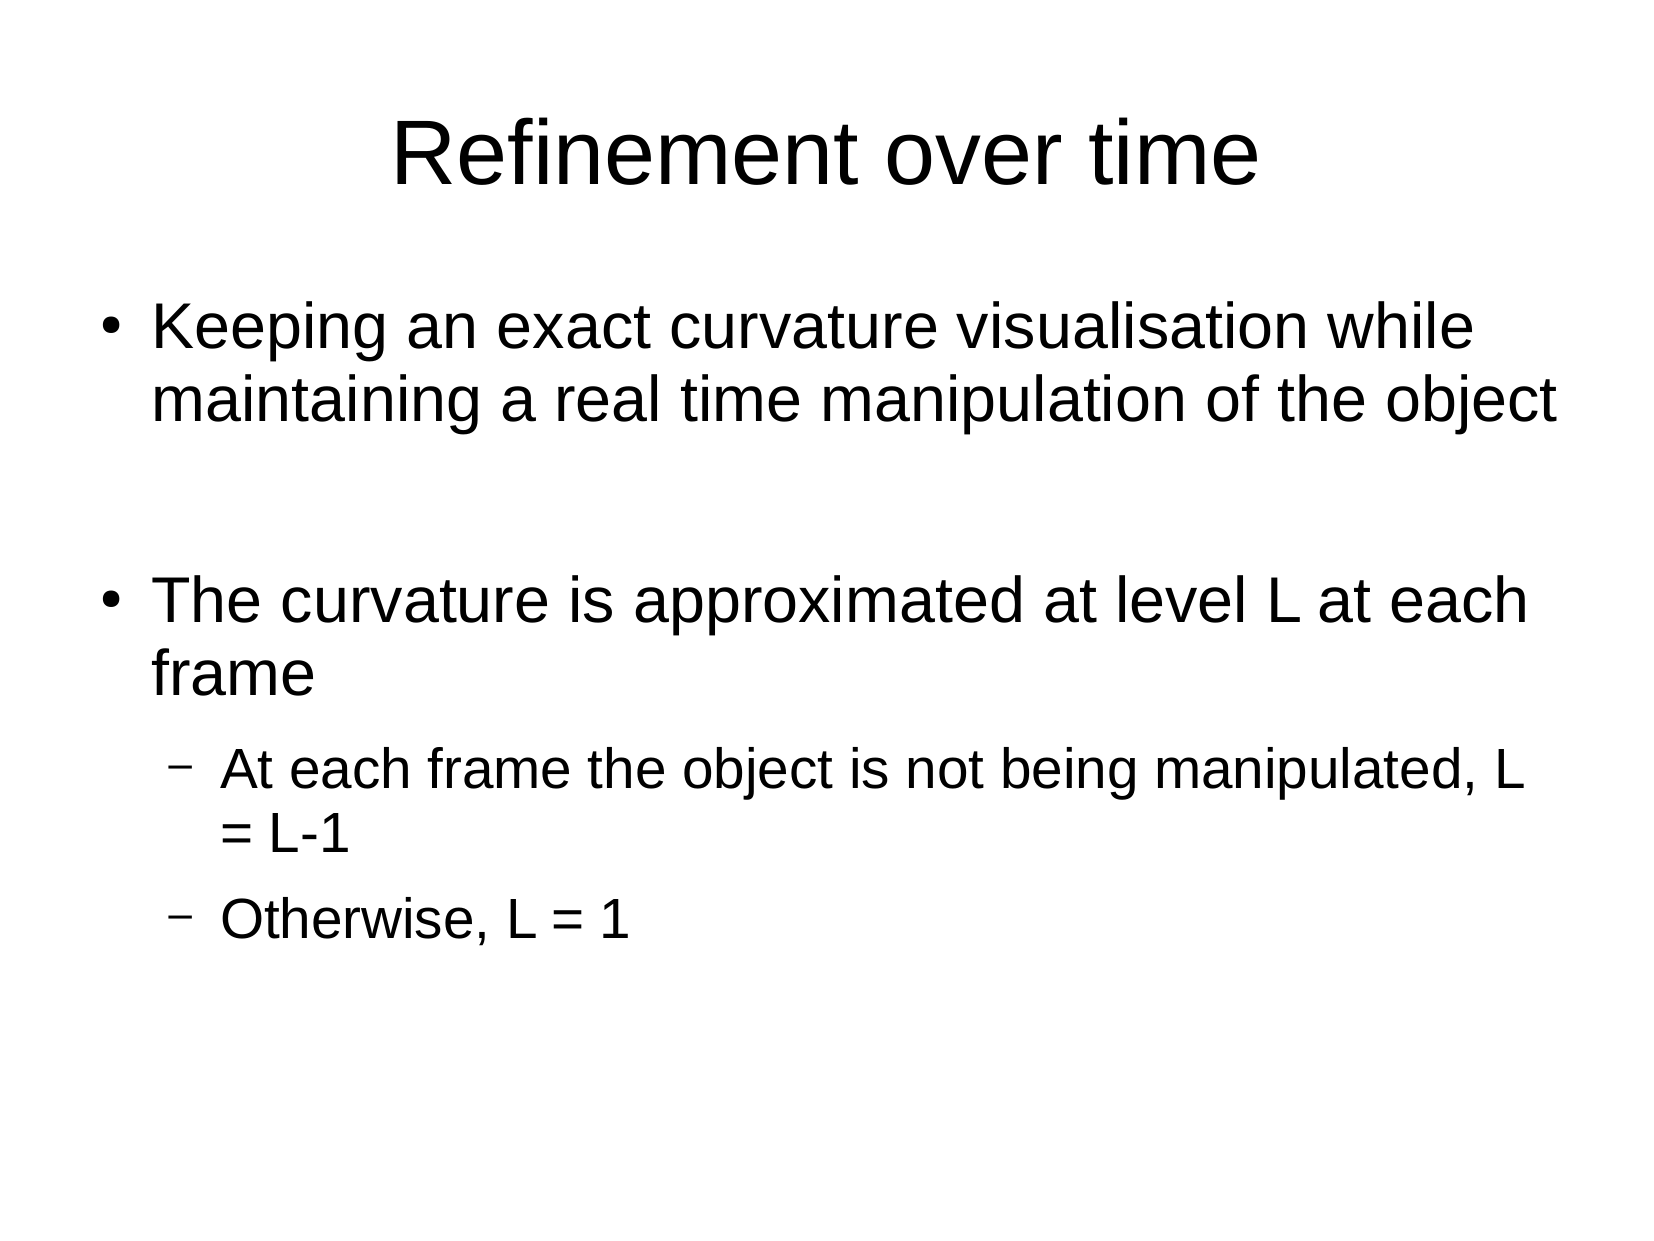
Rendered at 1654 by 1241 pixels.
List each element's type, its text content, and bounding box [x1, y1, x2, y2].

list Keeping an exact curvature visualisation while maintaining a real time manipulation of the object The curvature is approximated at level L at each frame At each frame the object is not being manipulated, L = L-1 Otherwise, L = 1 [82, 290, 1571, 1010]
title Refinement over time [82, 49, 1571, 257]
